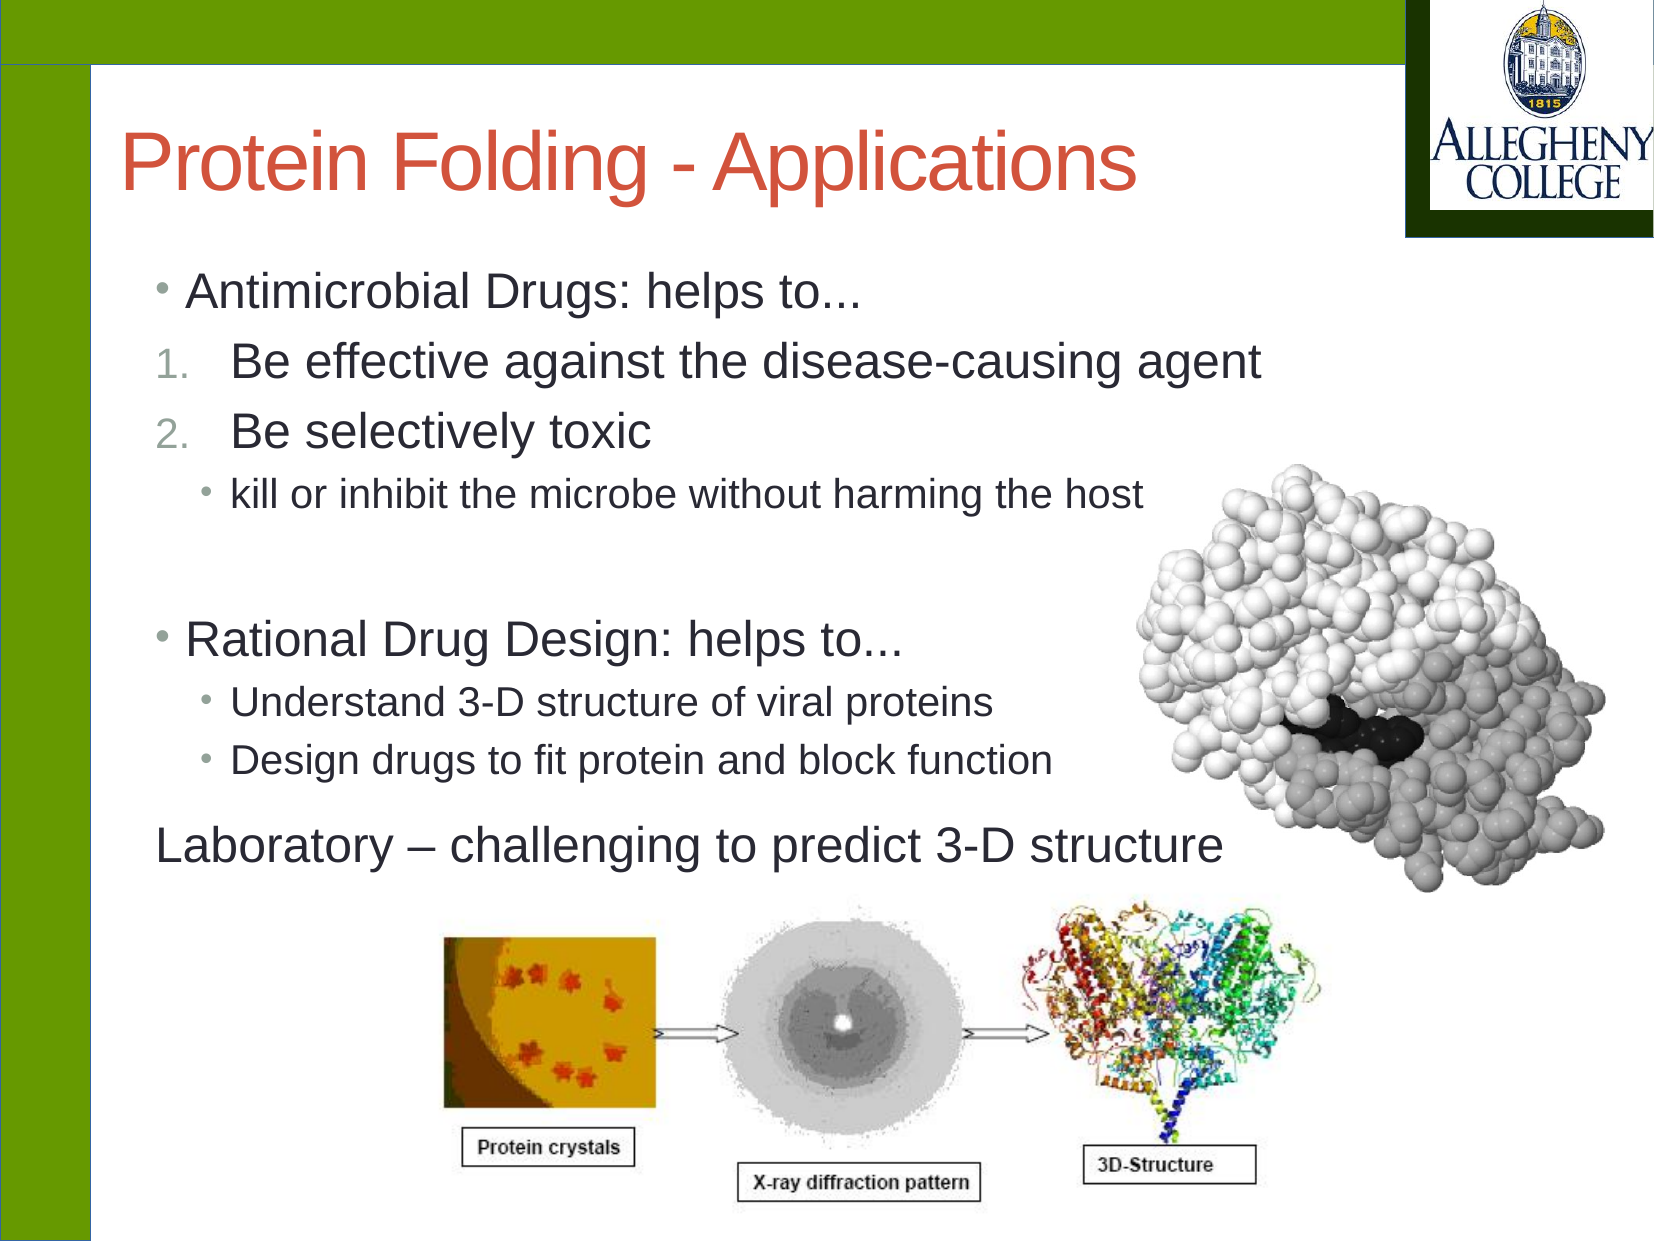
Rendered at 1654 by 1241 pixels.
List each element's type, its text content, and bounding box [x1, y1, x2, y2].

text_box [1455, 210, 1654, 238]
list Antimicrobial Drugs: helps to... Be effective against the disease-causing agent Be selectively toxic kill or inhibit the microbe without harming the host Rational Drug Design: helps to... Understand 3-D structure of viral proteins Design drugs to fit protein and block function Laboratory – challenging to predict 3-D structure [140, 250, 1561, 961]
picture [414, 961, 1351, 1223]
title Protein Folding - Applications [104, 75, 1455, 239]
picture [1561, 464, 1606, 893]
text_box [0, 0, 1430, 1241]
picture [1430, 0, 1654, 210]
